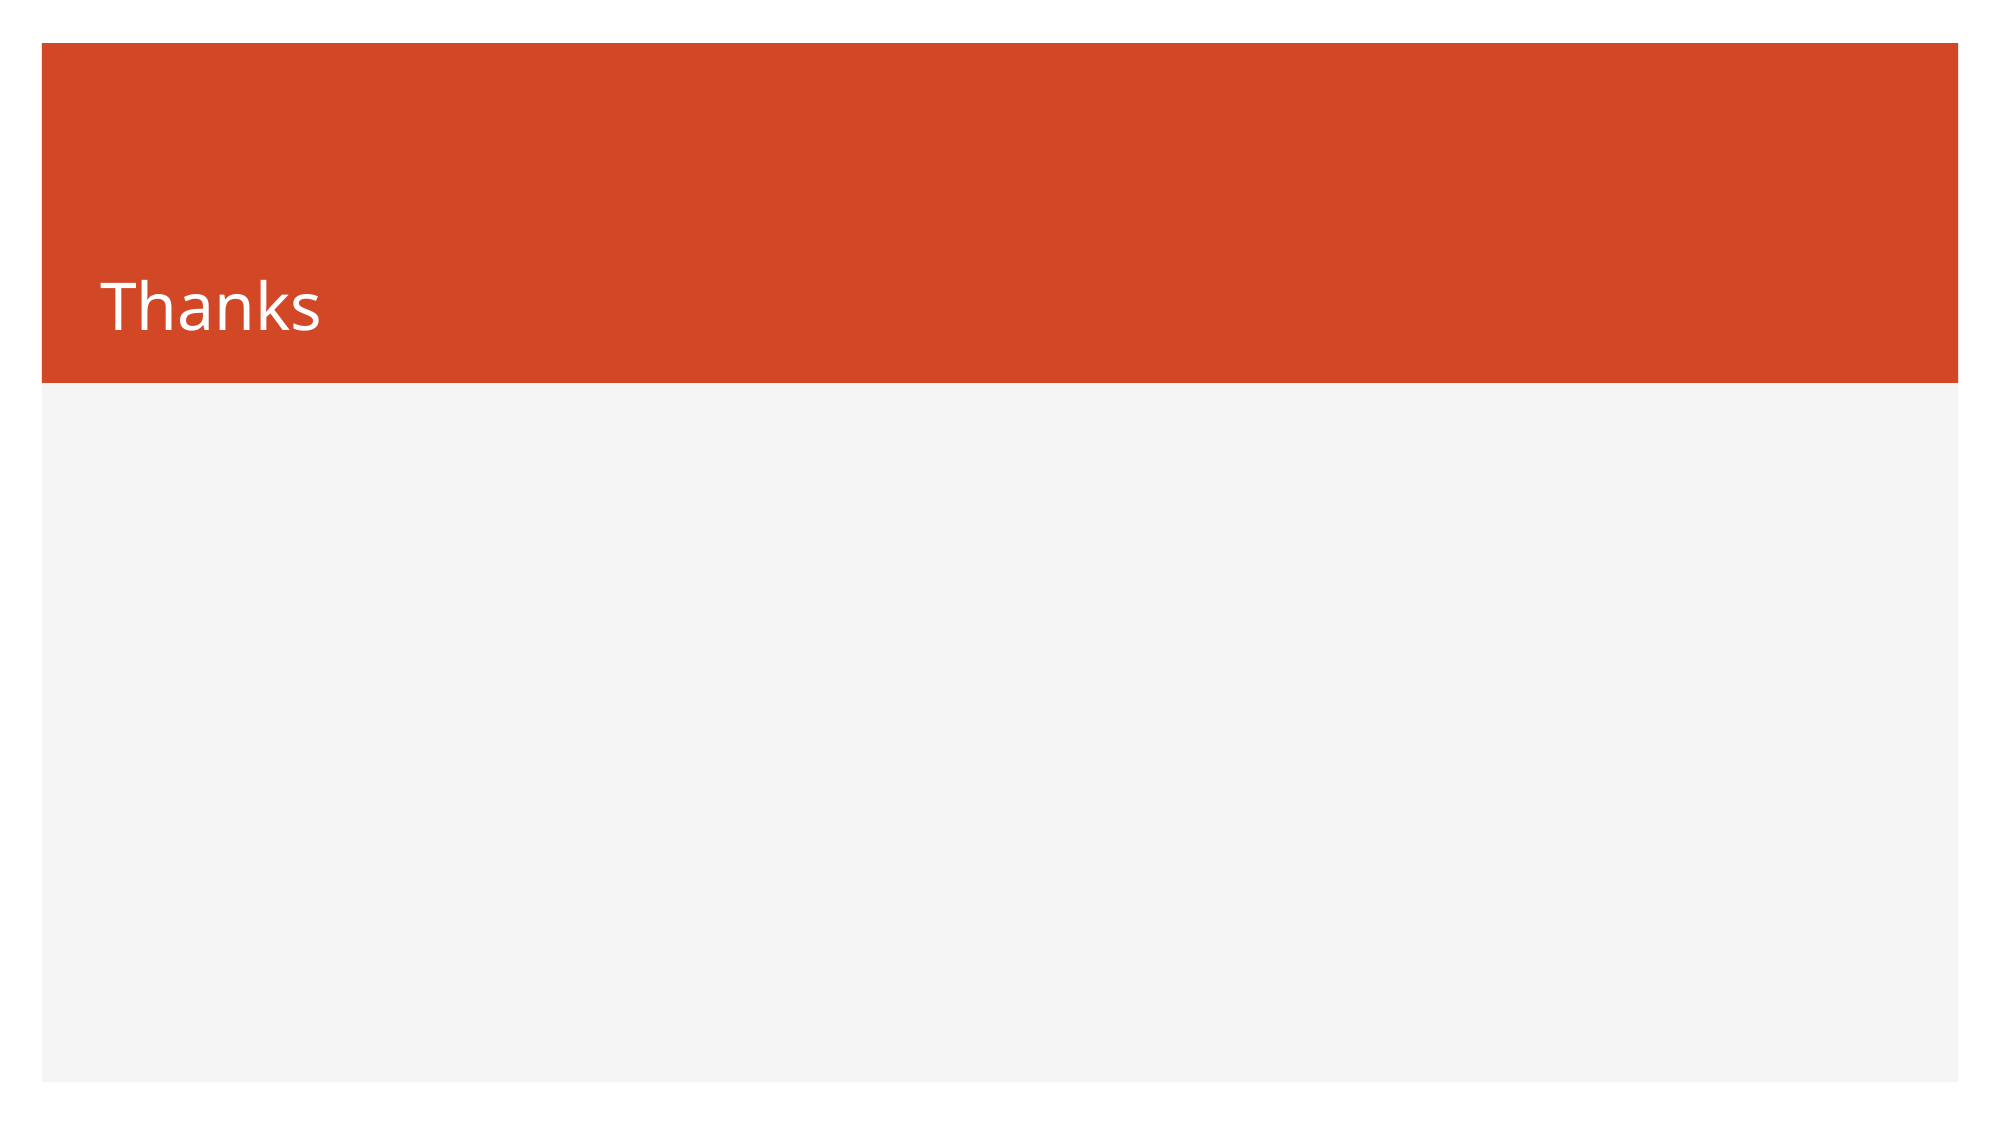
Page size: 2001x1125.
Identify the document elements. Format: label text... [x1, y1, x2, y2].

text_box Thanks [85, 251, 1214, 357]
